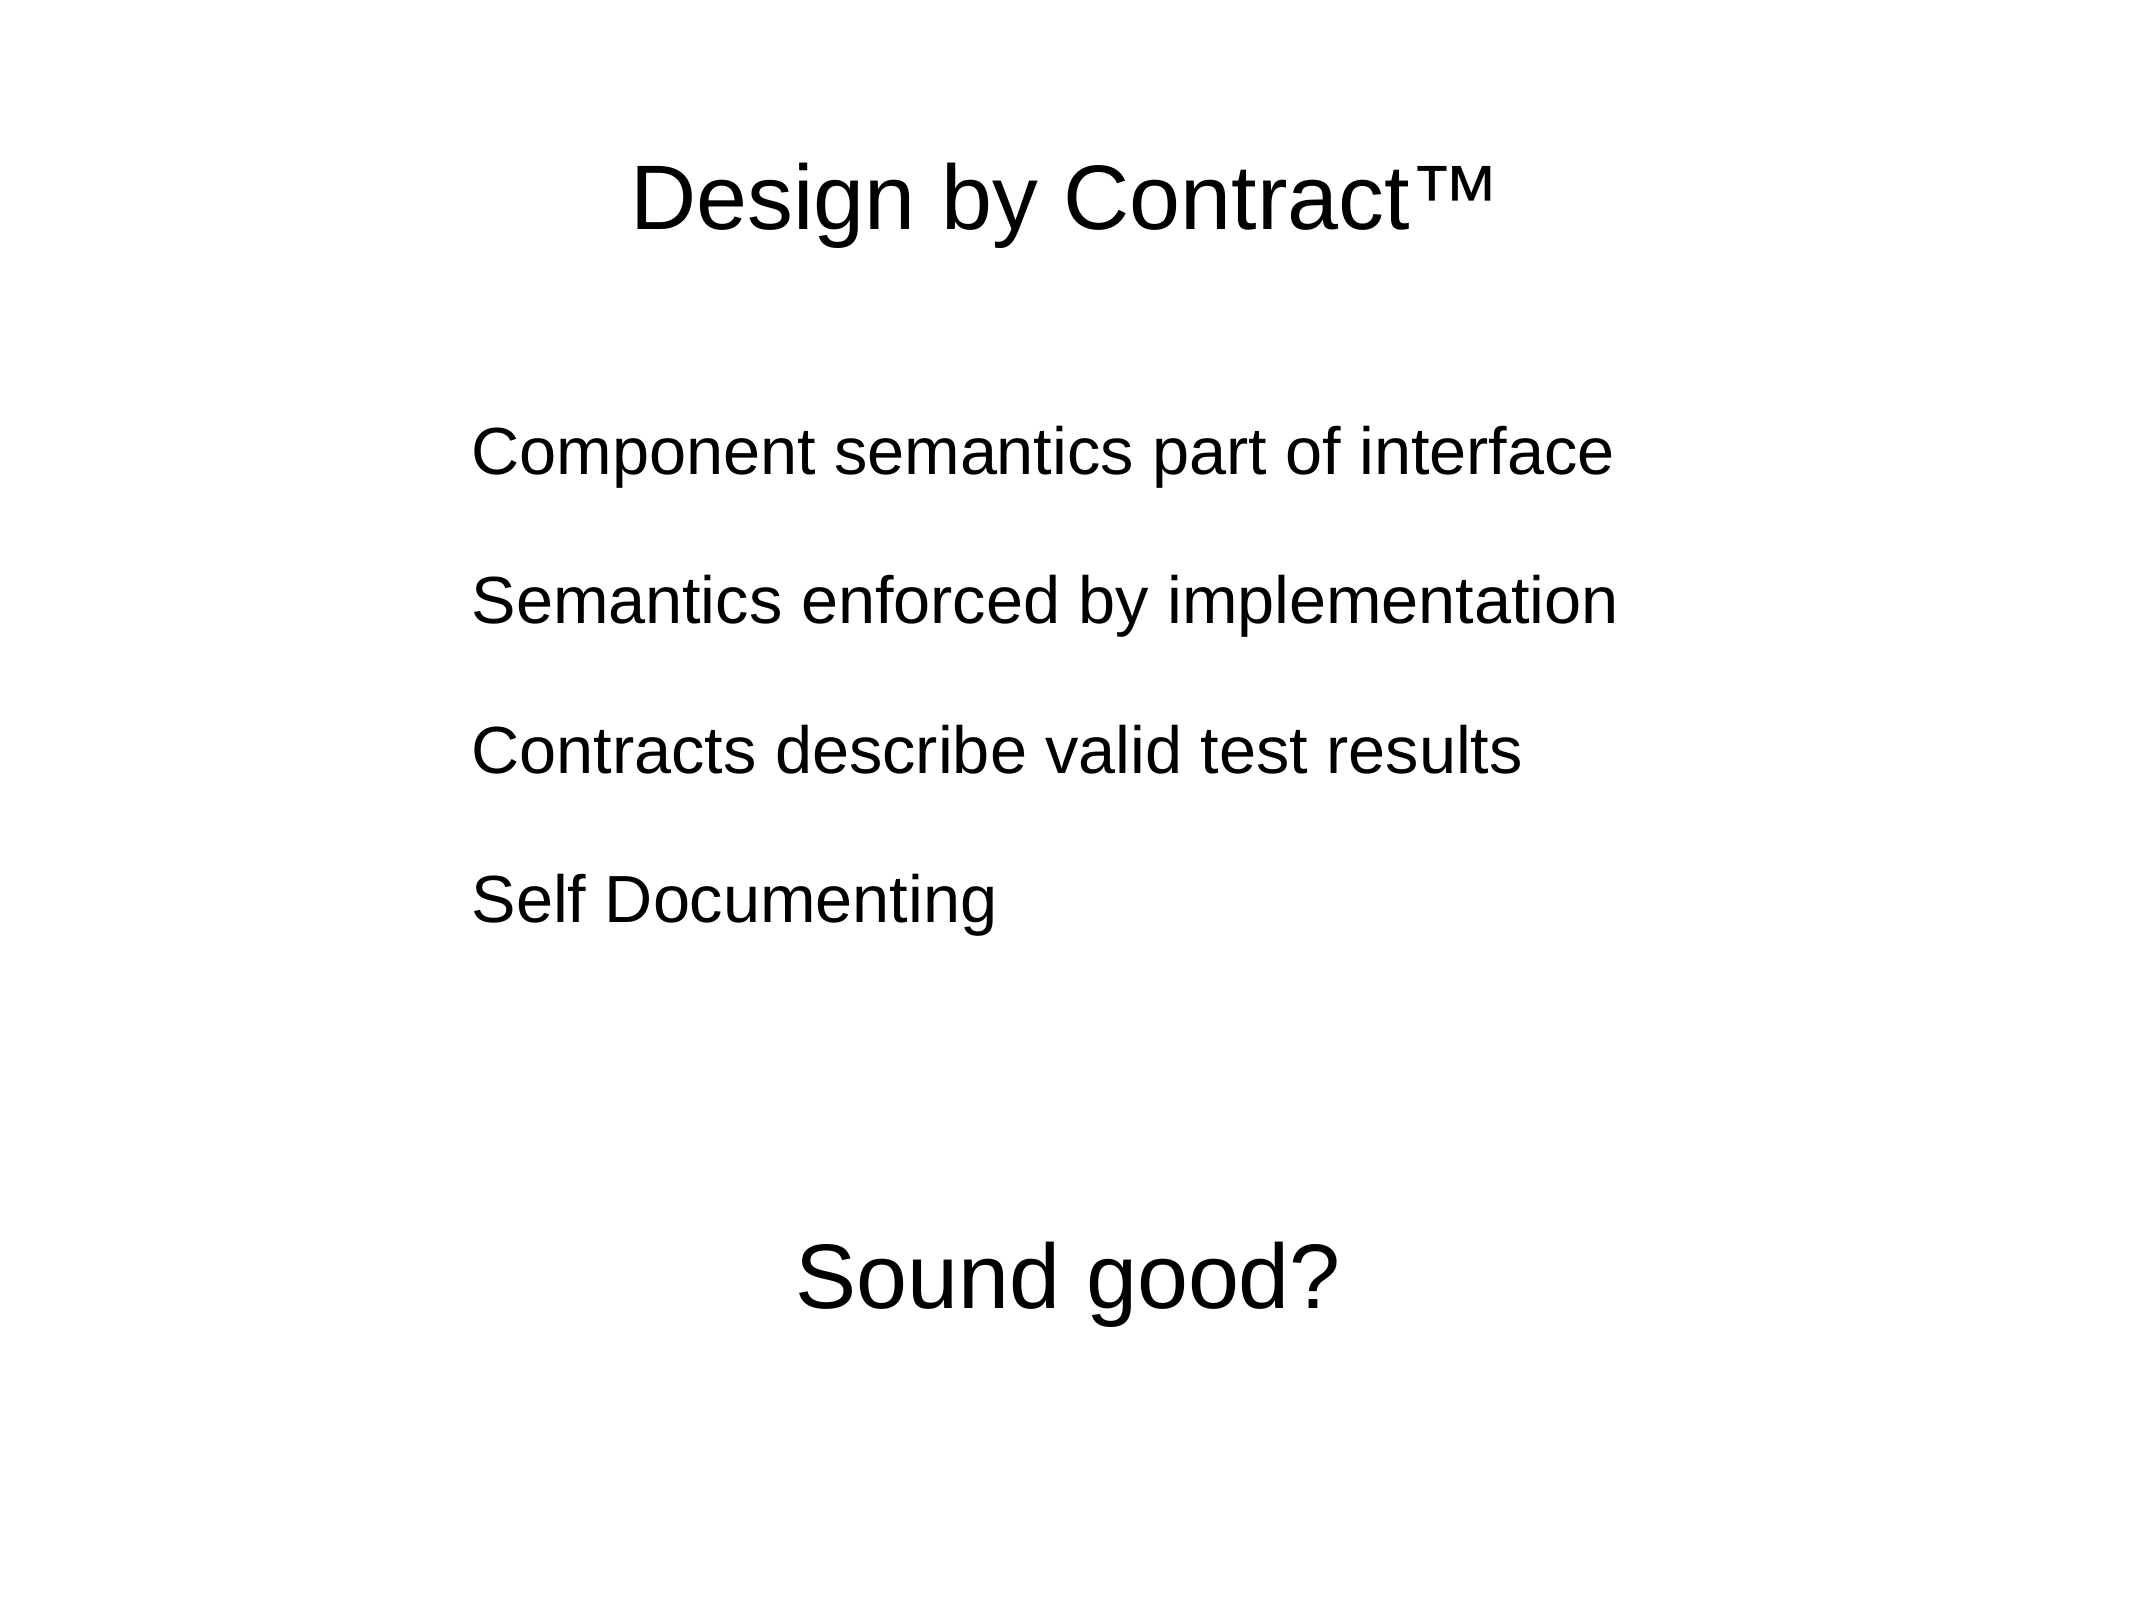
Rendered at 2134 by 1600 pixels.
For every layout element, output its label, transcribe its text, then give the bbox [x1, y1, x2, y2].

title Design by Contract™ [106, 63, 2027, 331]
subtitle Component semantics part of interface Semantics enforced by implementation Contracts describe valid test results Self Documenting [471, 413, 1662, 938]
title Sound good? [62, 1225, 2076, 1328]
